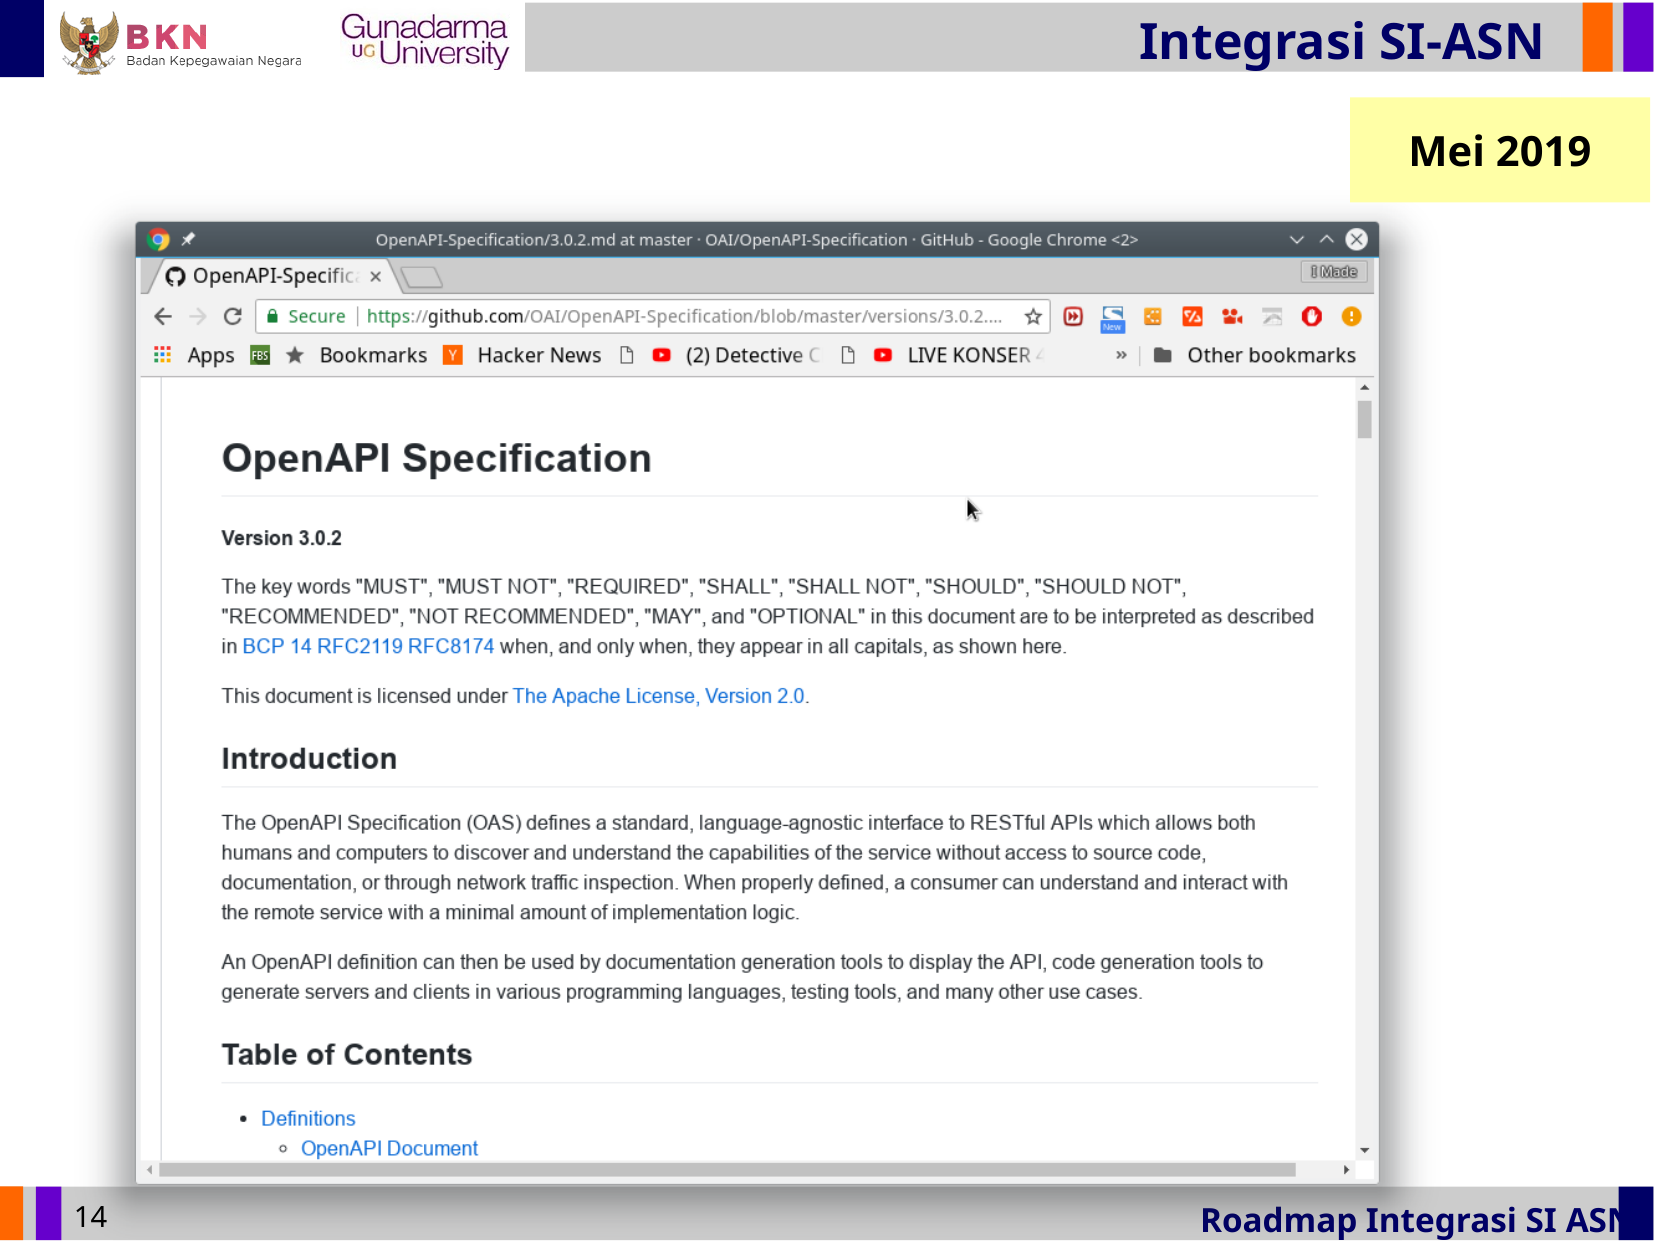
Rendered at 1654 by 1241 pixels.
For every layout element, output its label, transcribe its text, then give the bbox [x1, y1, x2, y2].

text_box Mei 2019 [1350, 97, 1651, 203]
picture [60, 11, 301, 75]
picture [60, 176, 1455, 1241]
picture [340, 0, 510, 70]
